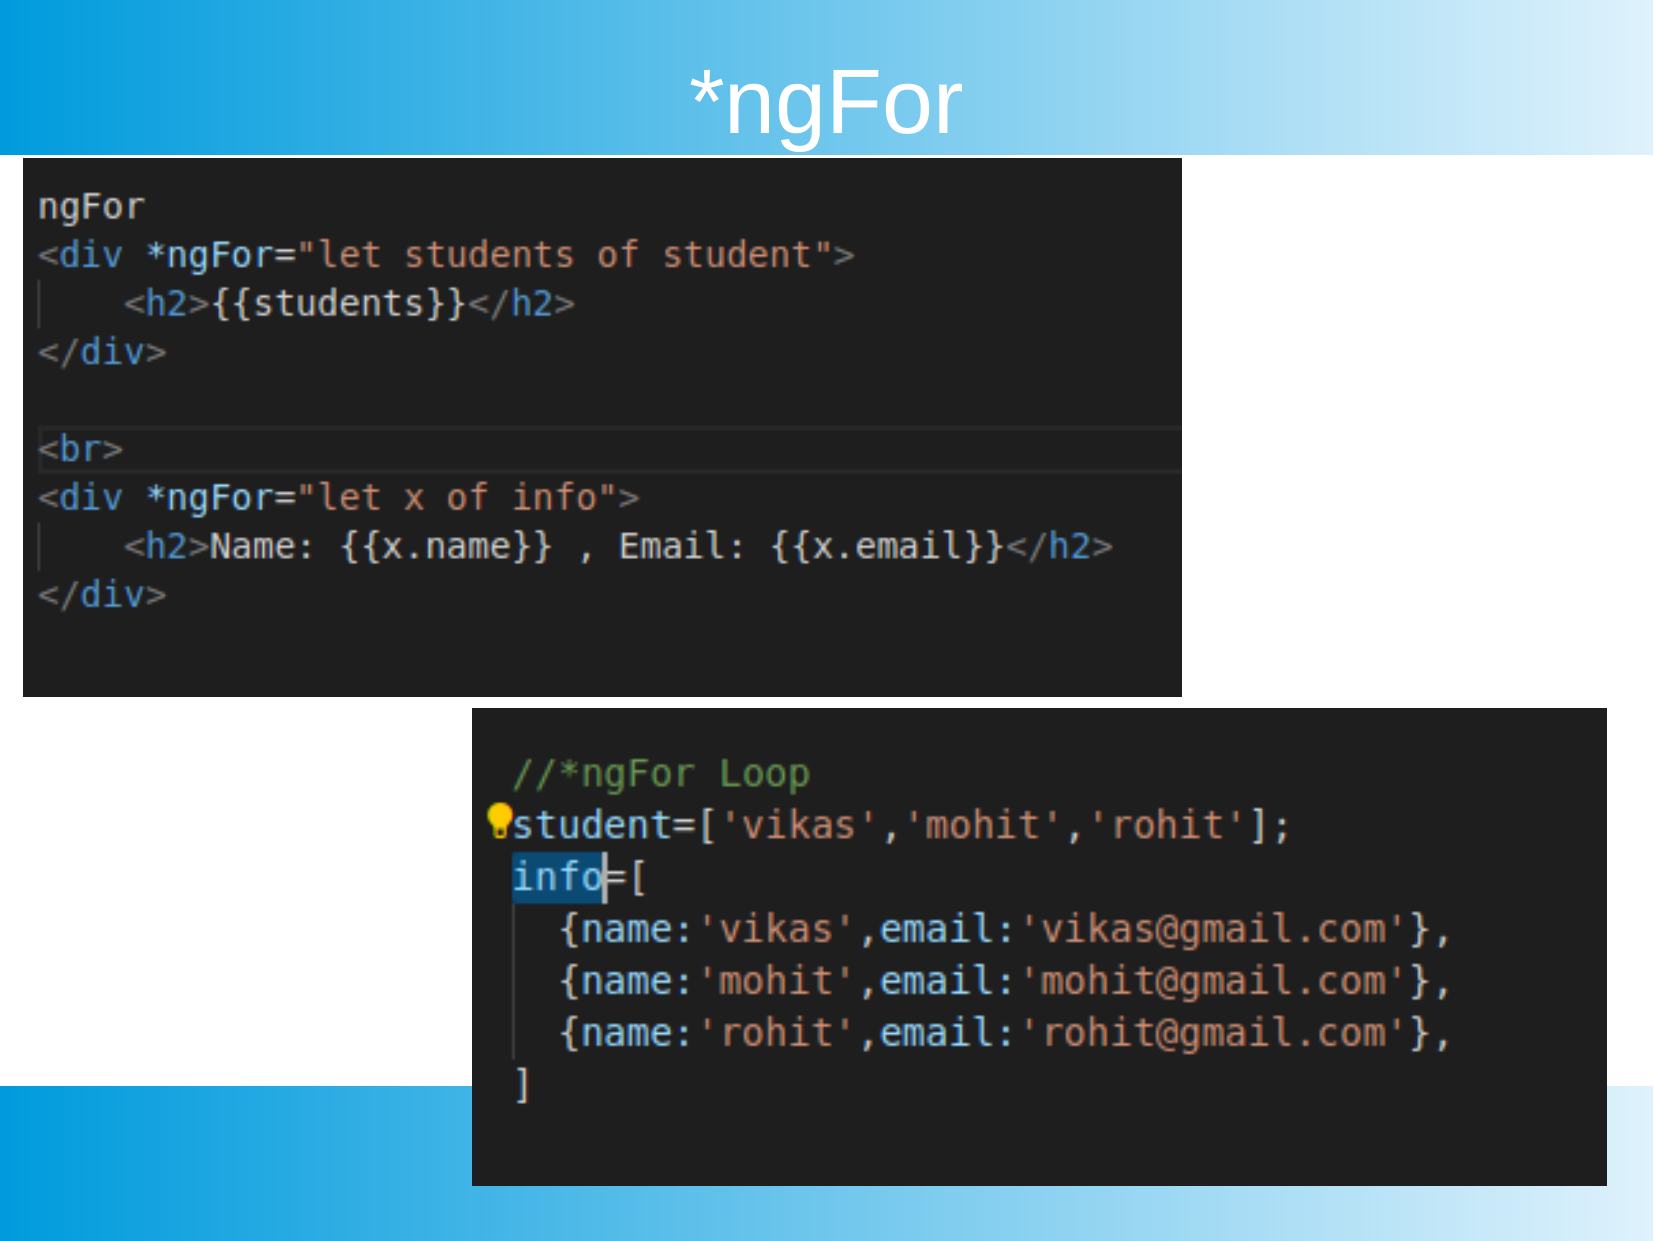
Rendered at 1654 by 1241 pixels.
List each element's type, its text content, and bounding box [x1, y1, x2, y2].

picture [472, 708, 1607, 1186]
picture [23, 158, 1182, 697]
title *ngFor [82, 49, 1571, 155]
